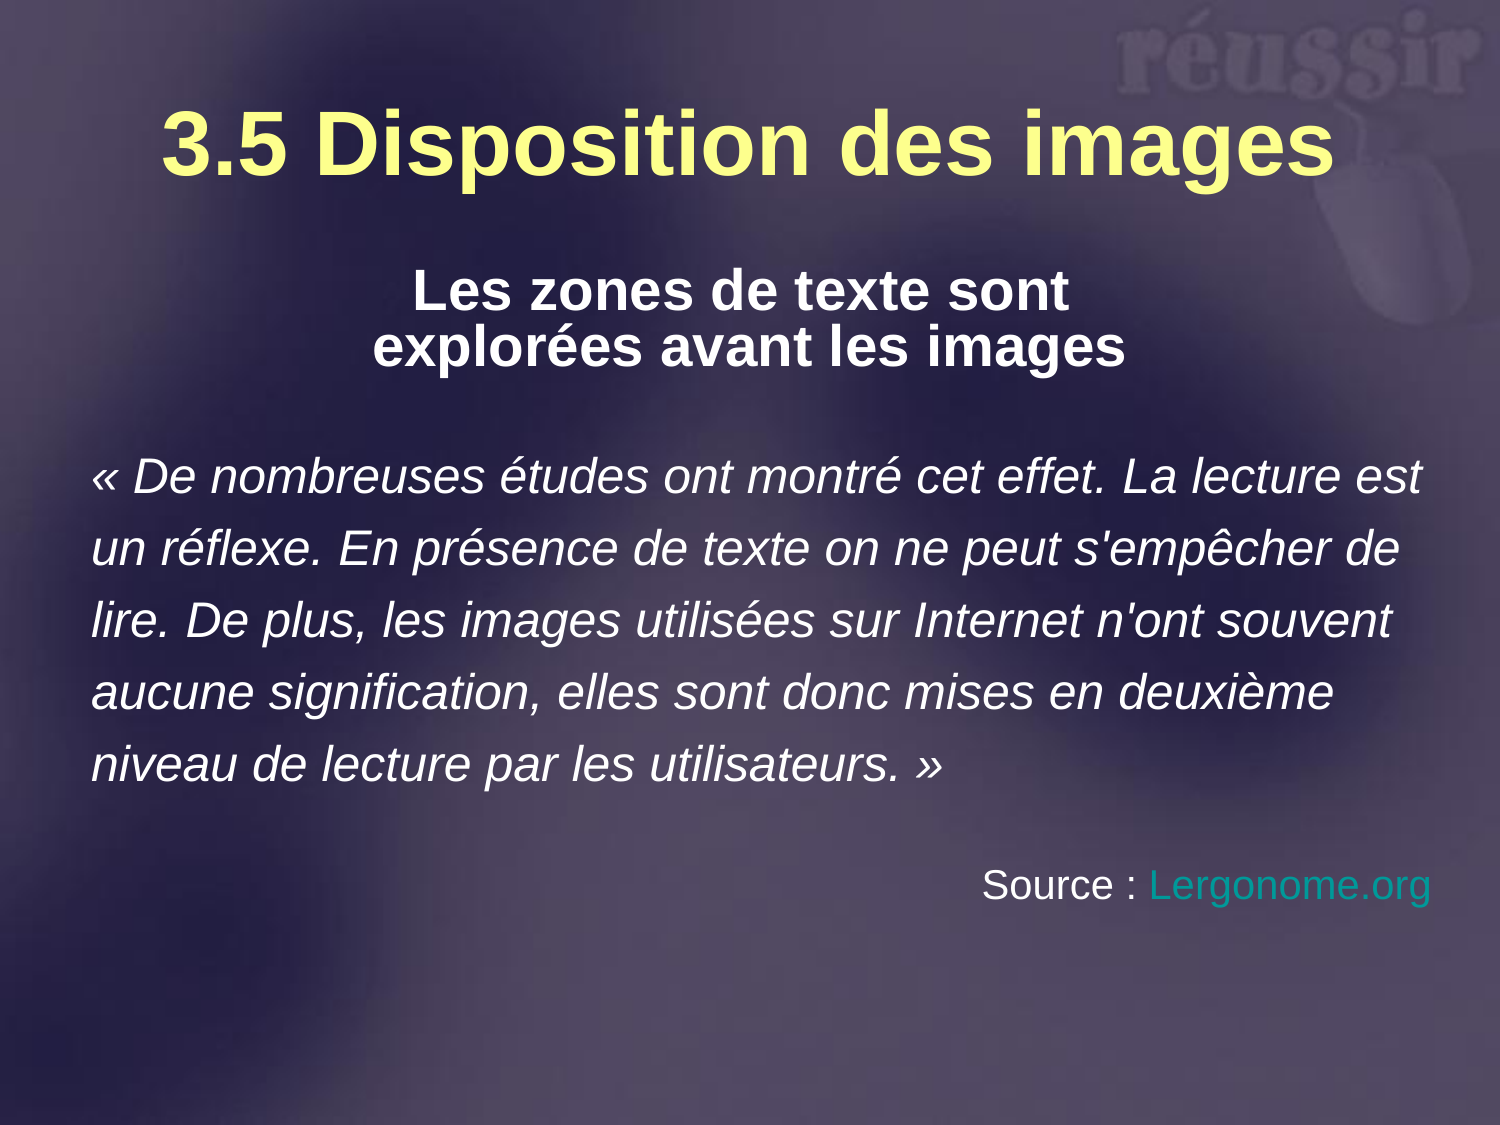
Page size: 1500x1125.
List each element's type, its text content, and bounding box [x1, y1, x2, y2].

text_box Les zones de texte sont explorées avant les images [218, 258, 1282, 386]
text_box « De nombreuses études ont montré cet effet. La lecture est un réflexe. En présence de texte on ne peut s'empêcher de lire. De plus, les images utilisées sur Internet n'ont souvent aucune signification, elles sont donc mises en deuxième niveau de lecture par les utilisateurs. » Source : Lergonome.org [76, 424, 1447, 916]
picture [0, 0, 1500, 1125]
text_box 3.5 Disposition des images [75, 45, 1426, 233]
